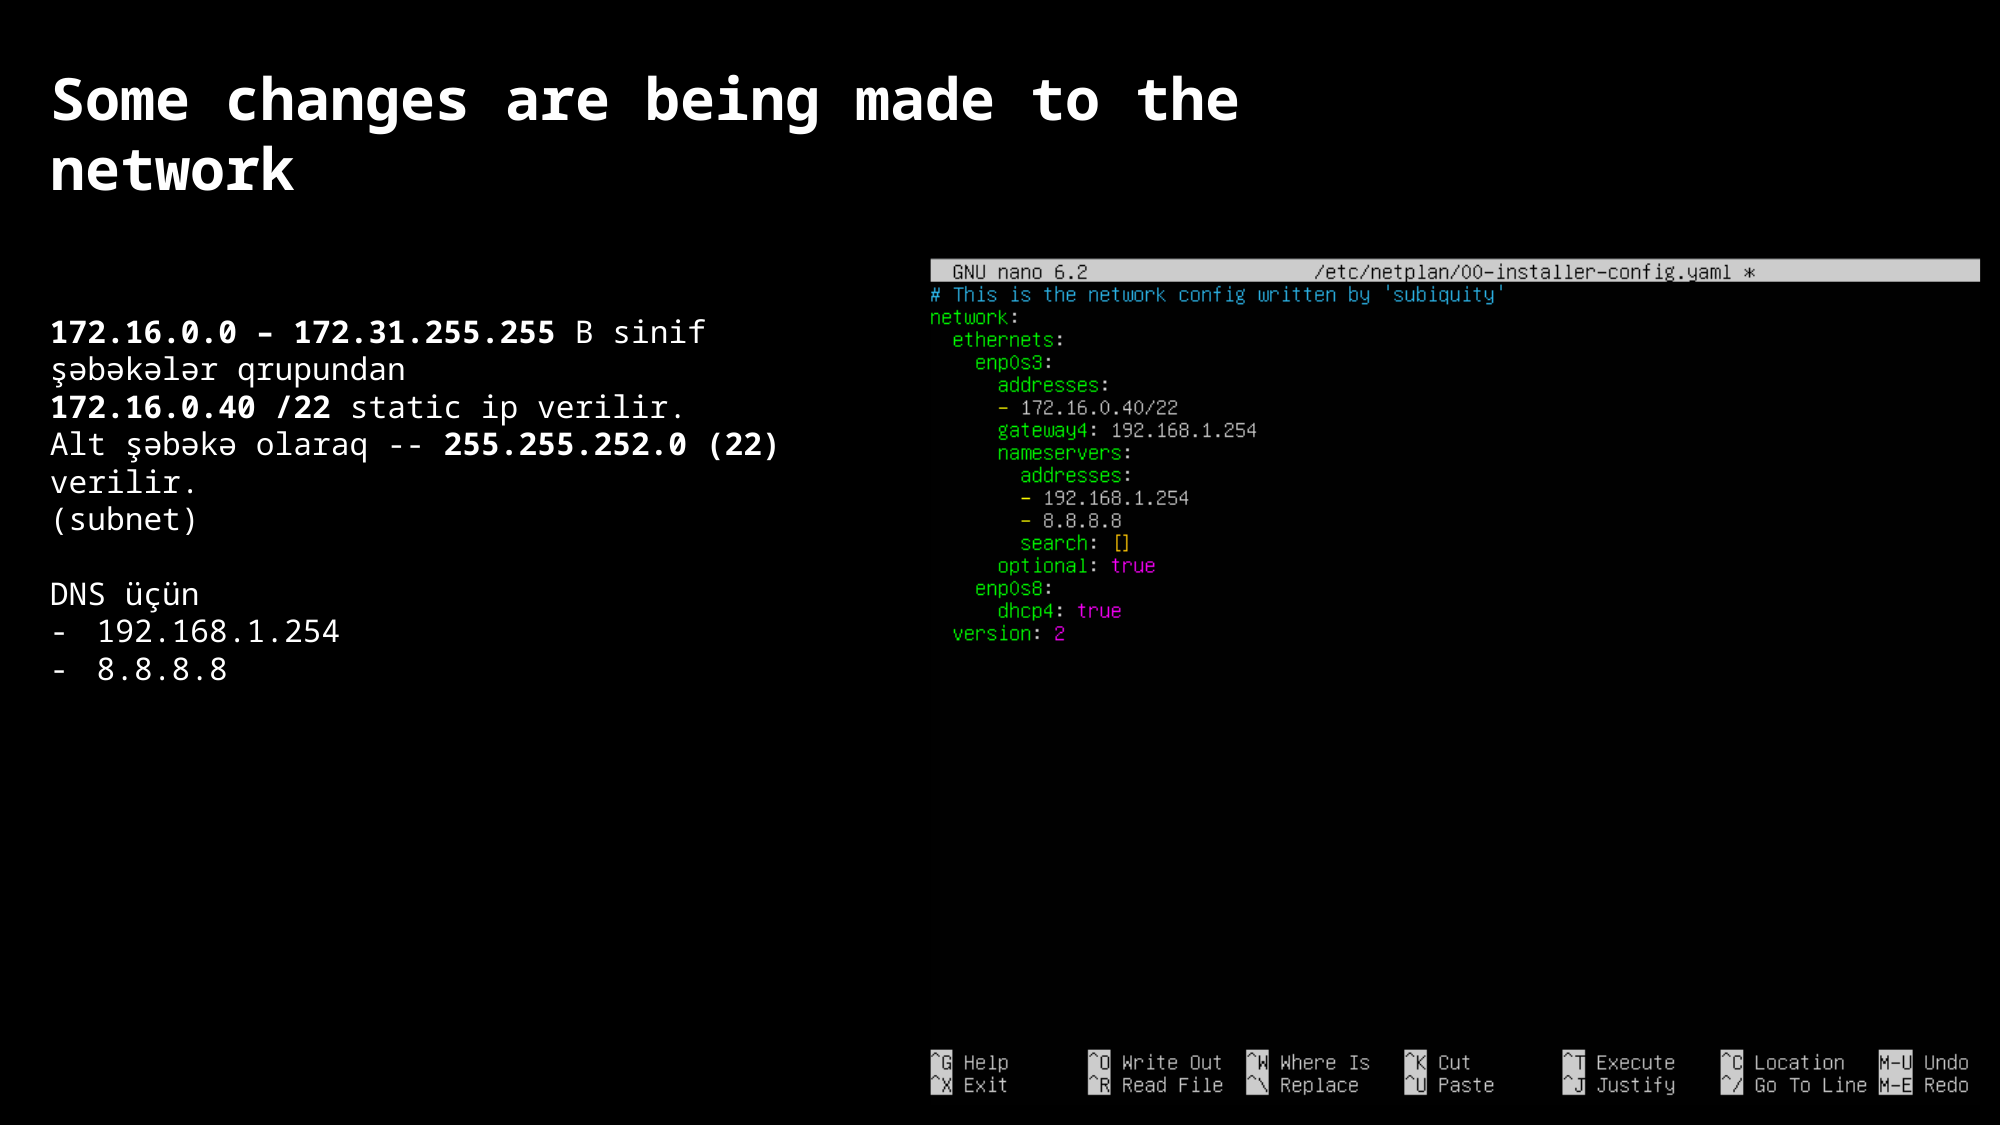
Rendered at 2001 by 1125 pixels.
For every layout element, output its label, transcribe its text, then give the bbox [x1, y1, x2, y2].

text_box Some changes are being made to the network [35, 54, 1425, 210]
text_box 172.16.0.0 – 172.31.255.255 B sinif şəbəkələr qrupundan 172.16.0.40 /22 static ip verilir. Alt şəbəkə olaraq -- 255.255.252.0 (22) verilir. (subnet) DNS üçün 192.168.1.254 8.8.8.8 [34, 304, 907, 695]
picture [930, 258, 1981, 1105]
